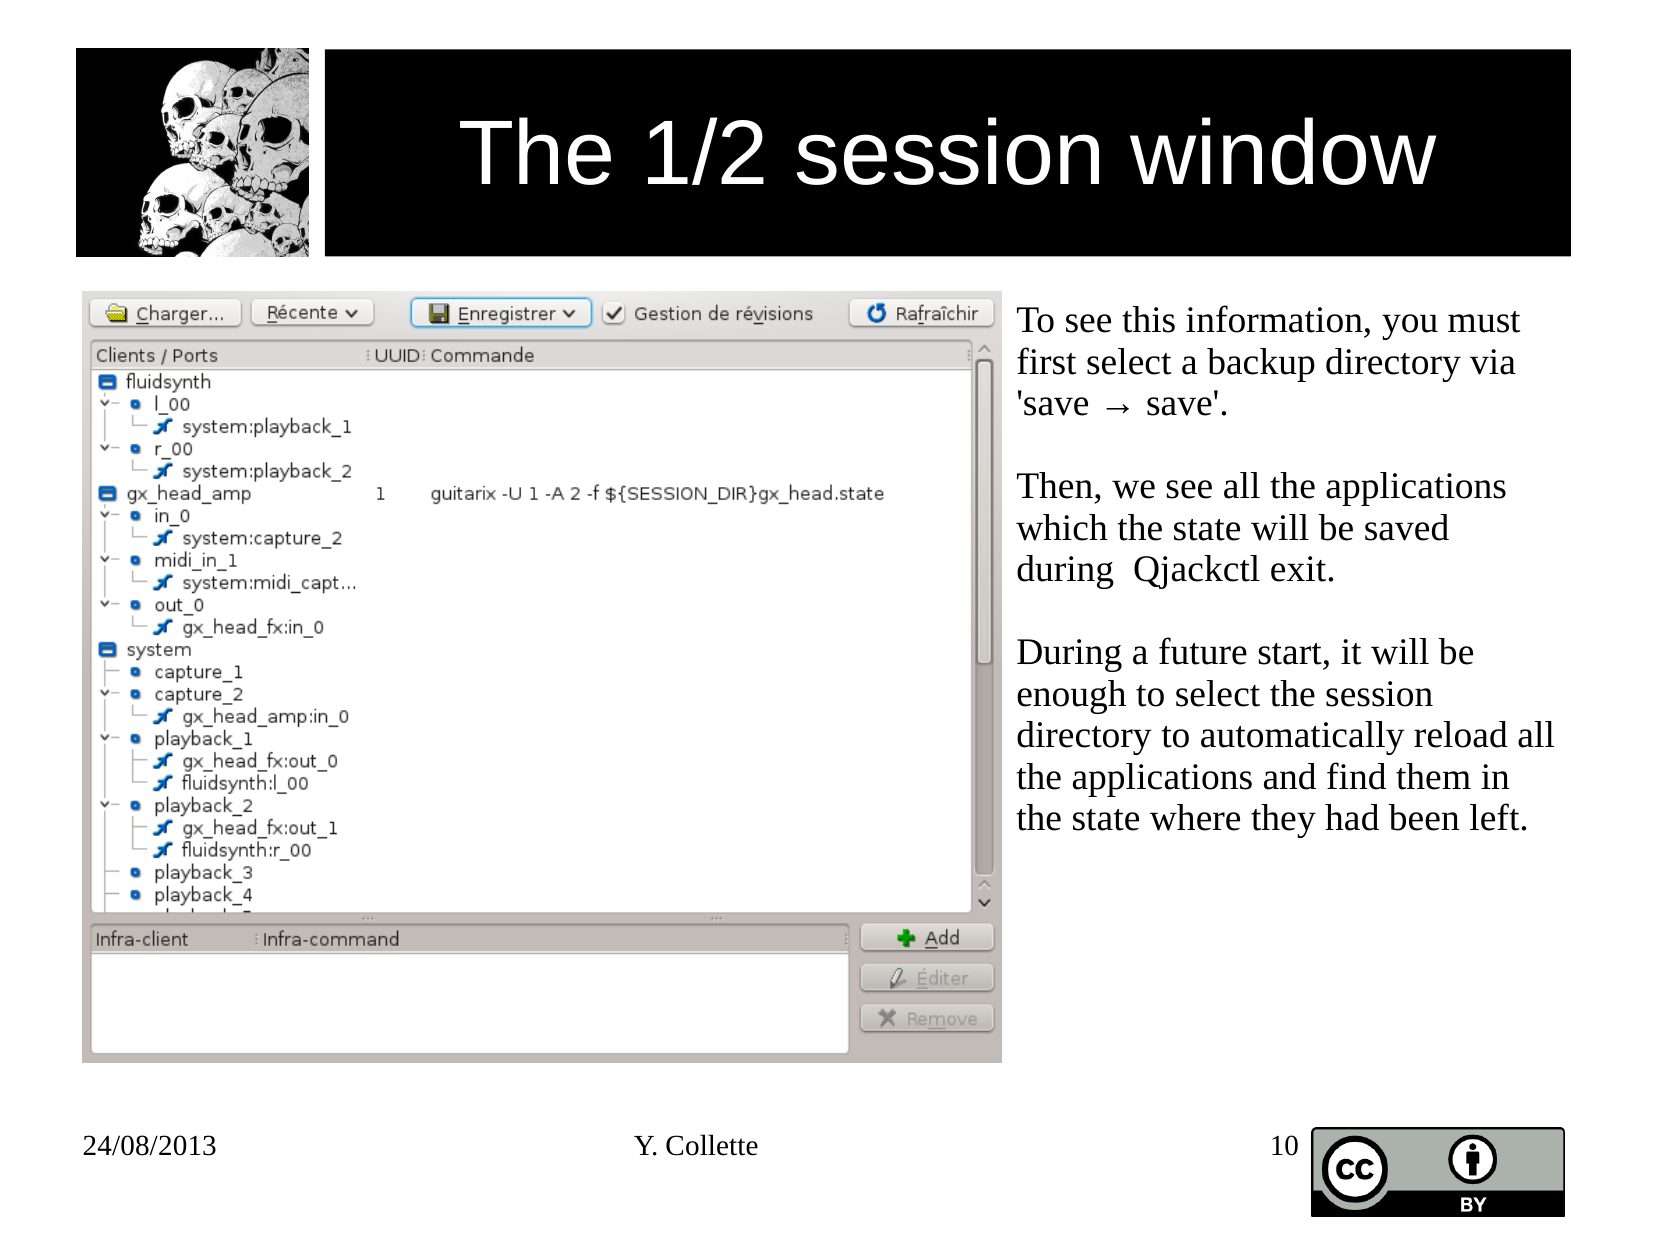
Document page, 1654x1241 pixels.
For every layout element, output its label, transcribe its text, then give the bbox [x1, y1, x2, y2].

text_box To see this information, you must first select a backup directory via 'save → save'. Then, we see all the applications which the state will be saved during Qjackctl exit. During a future start, it will be enough to select the session directory to automatically reload all the applications and find them in the state where they had been left. [1001, 291, 1571, 930]
picture [76, 48, 309, 257]
picture [82, 291, 1002, 1063]
title The 1/2 session window [324, 49, 1571, 257]
picture [1311, 1127, 1565, 1217]
